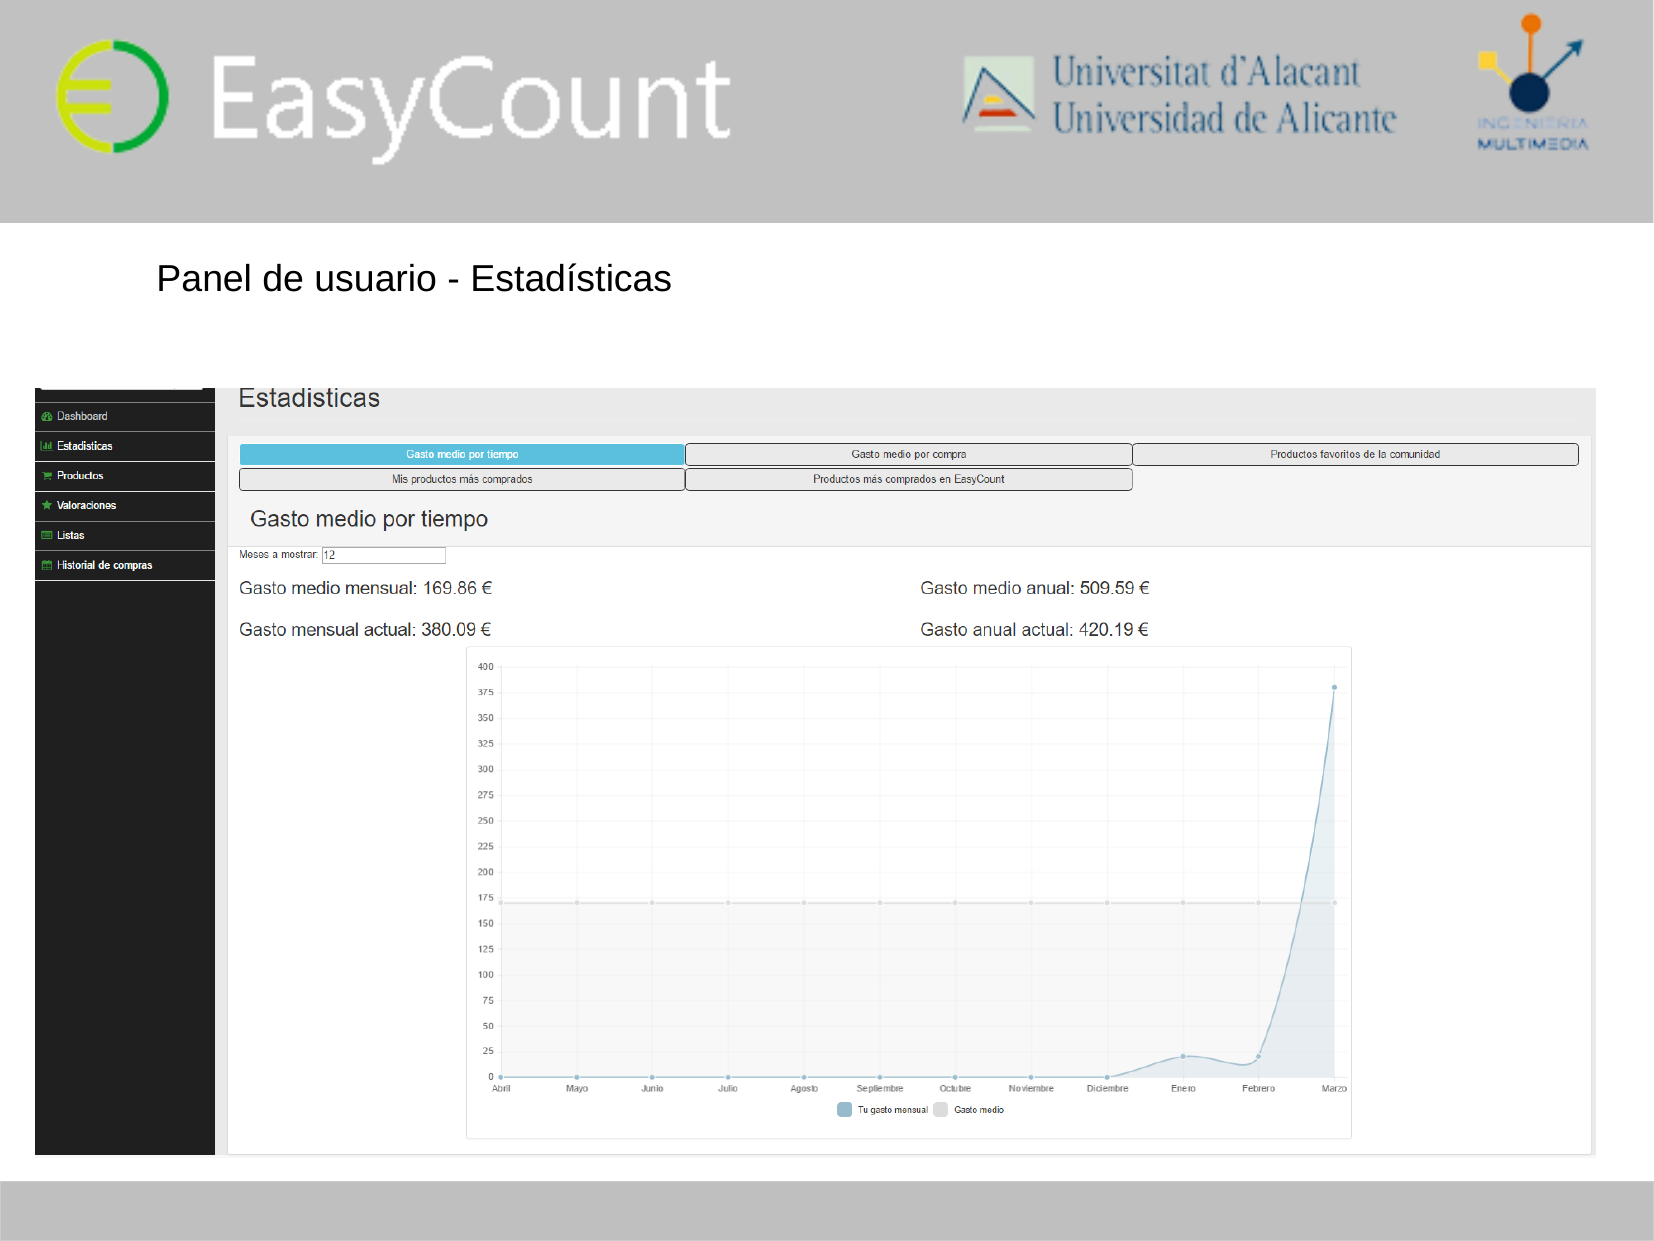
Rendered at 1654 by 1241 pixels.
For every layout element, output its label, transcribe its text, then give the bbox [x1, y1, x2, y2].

picture [35, 388, 1596, 1158]
text_box [0, 1181, 1654, 1241]
picture [0, 0, 1654, 223]
text_box Panel de usuario - Estadísticas [141, 250, 688, 308]
